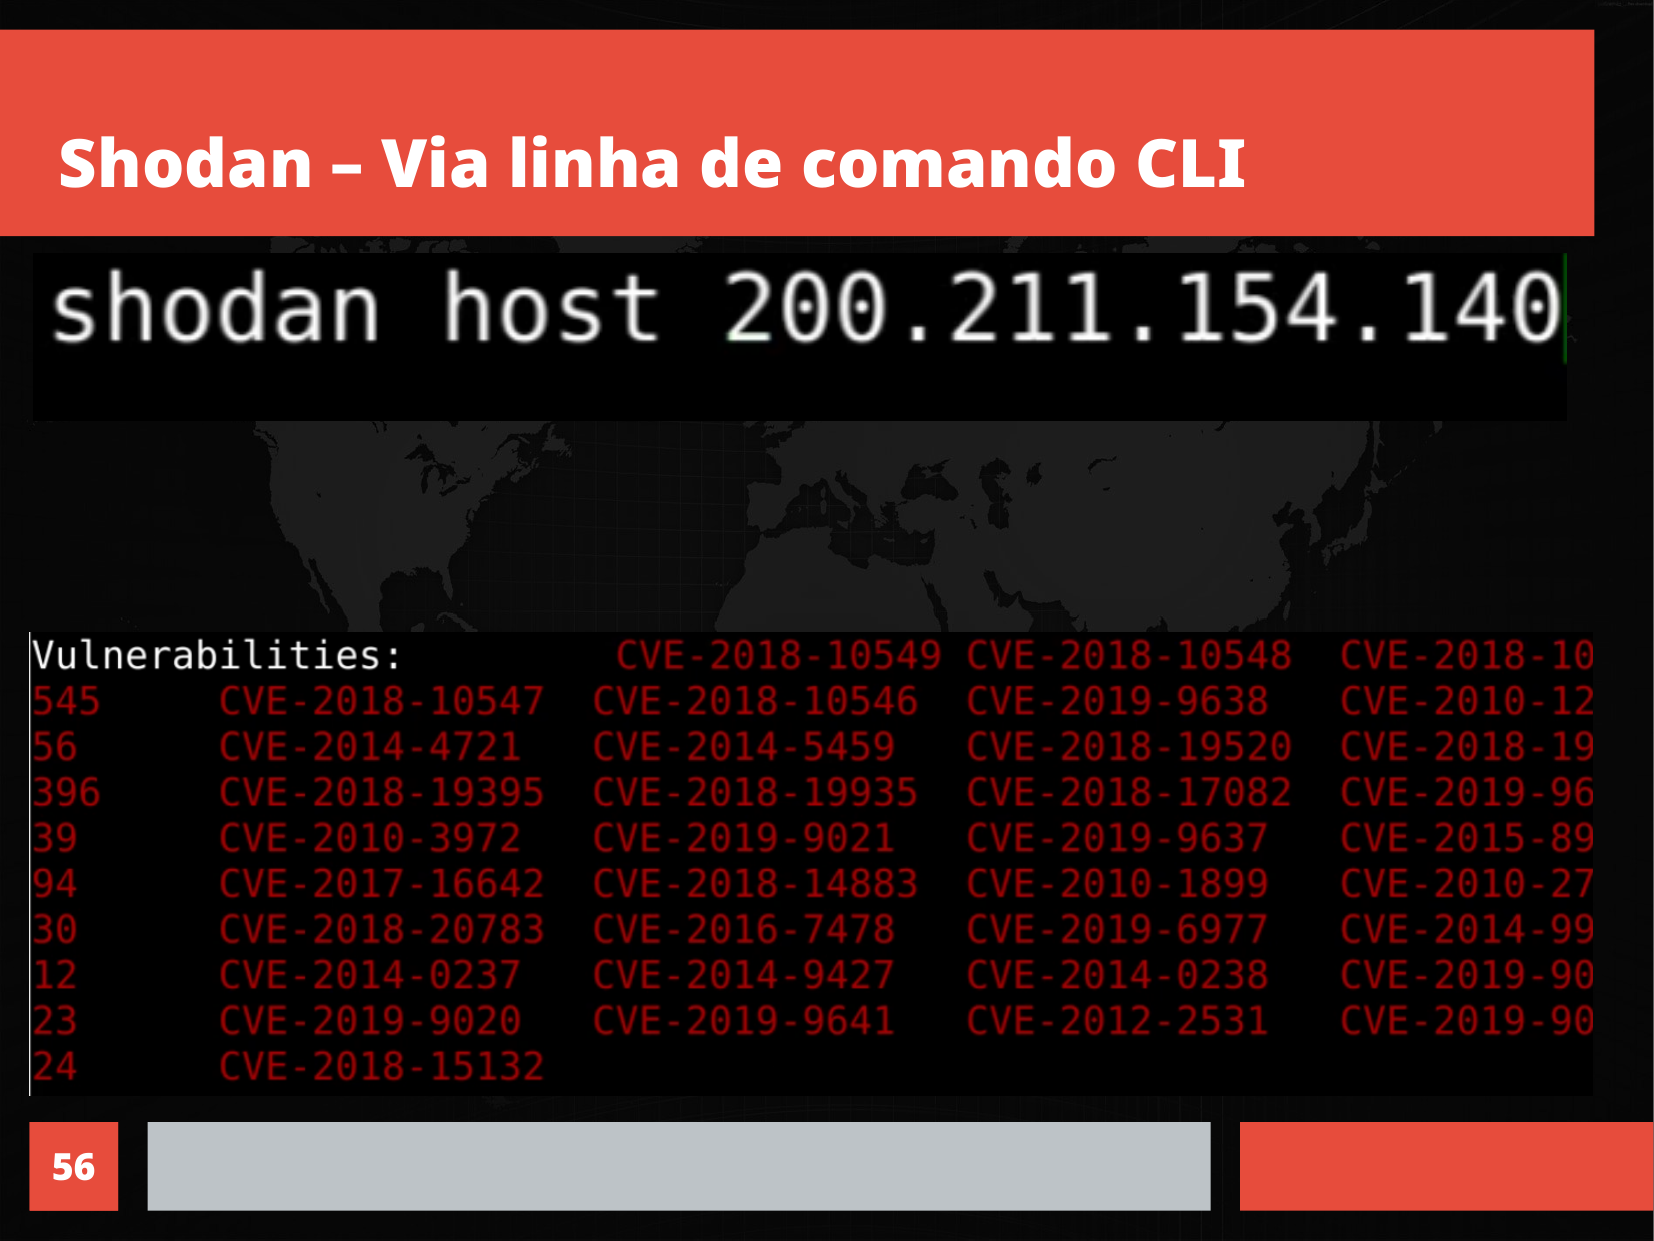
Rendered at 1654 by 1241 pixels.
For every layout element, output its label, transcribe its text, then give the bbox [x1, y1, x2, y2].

list [59, 421, 1565, 632]
title Shodan – Via linha de comando CLI [59, 59, 1595, 207]
picture [0, 0, 1654, 1241]
